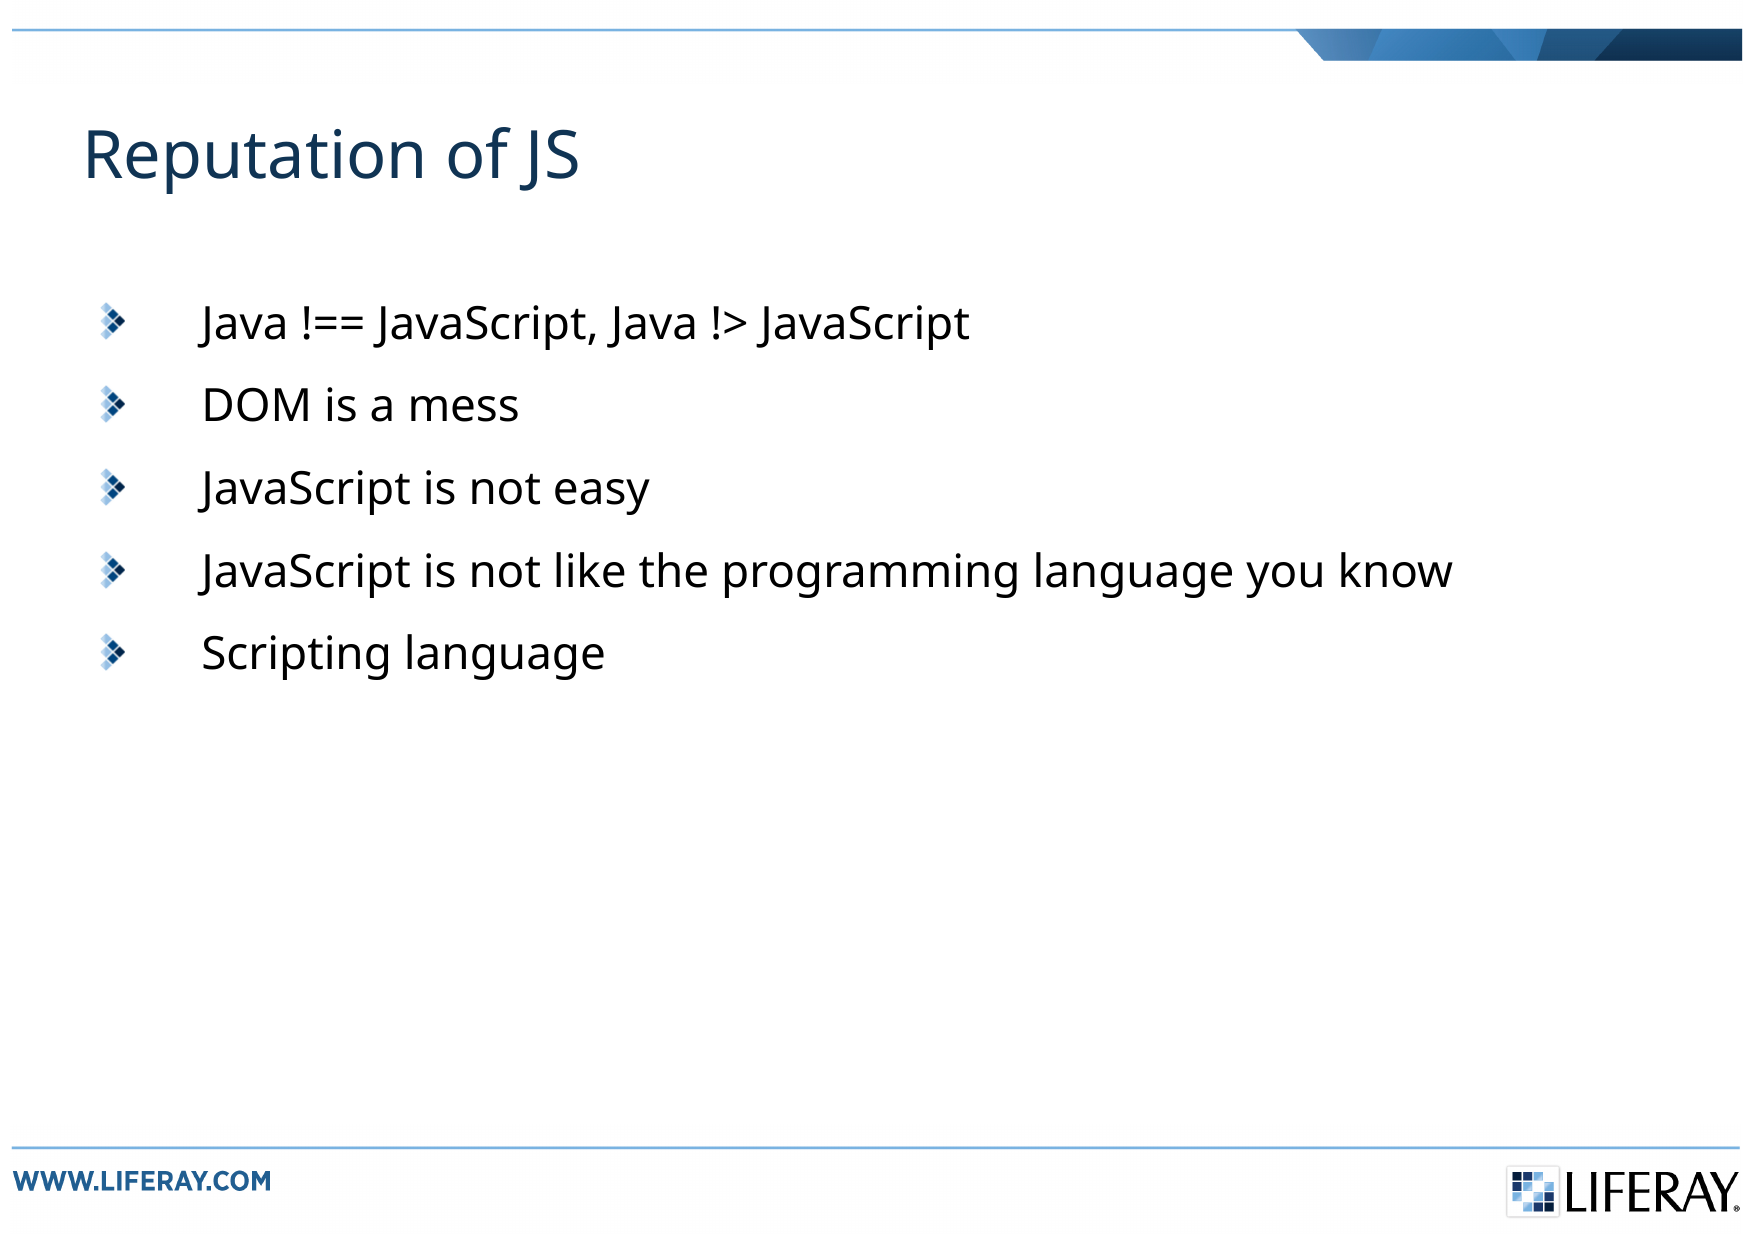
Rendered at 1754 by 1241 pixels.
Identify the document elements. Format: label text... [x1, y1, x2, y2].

list Java !== JavaScript, Java !> JavaScript DOM is a mess JavaScript is not easy JavaScript is not like the programming language you know Scripting language [82, 290, 1571, 1010]
picture [12, 0, 1743, 84]
title Reputation of JS [82, 49, 1571, 257]
picture [10, 1124, 1741, 1234]
